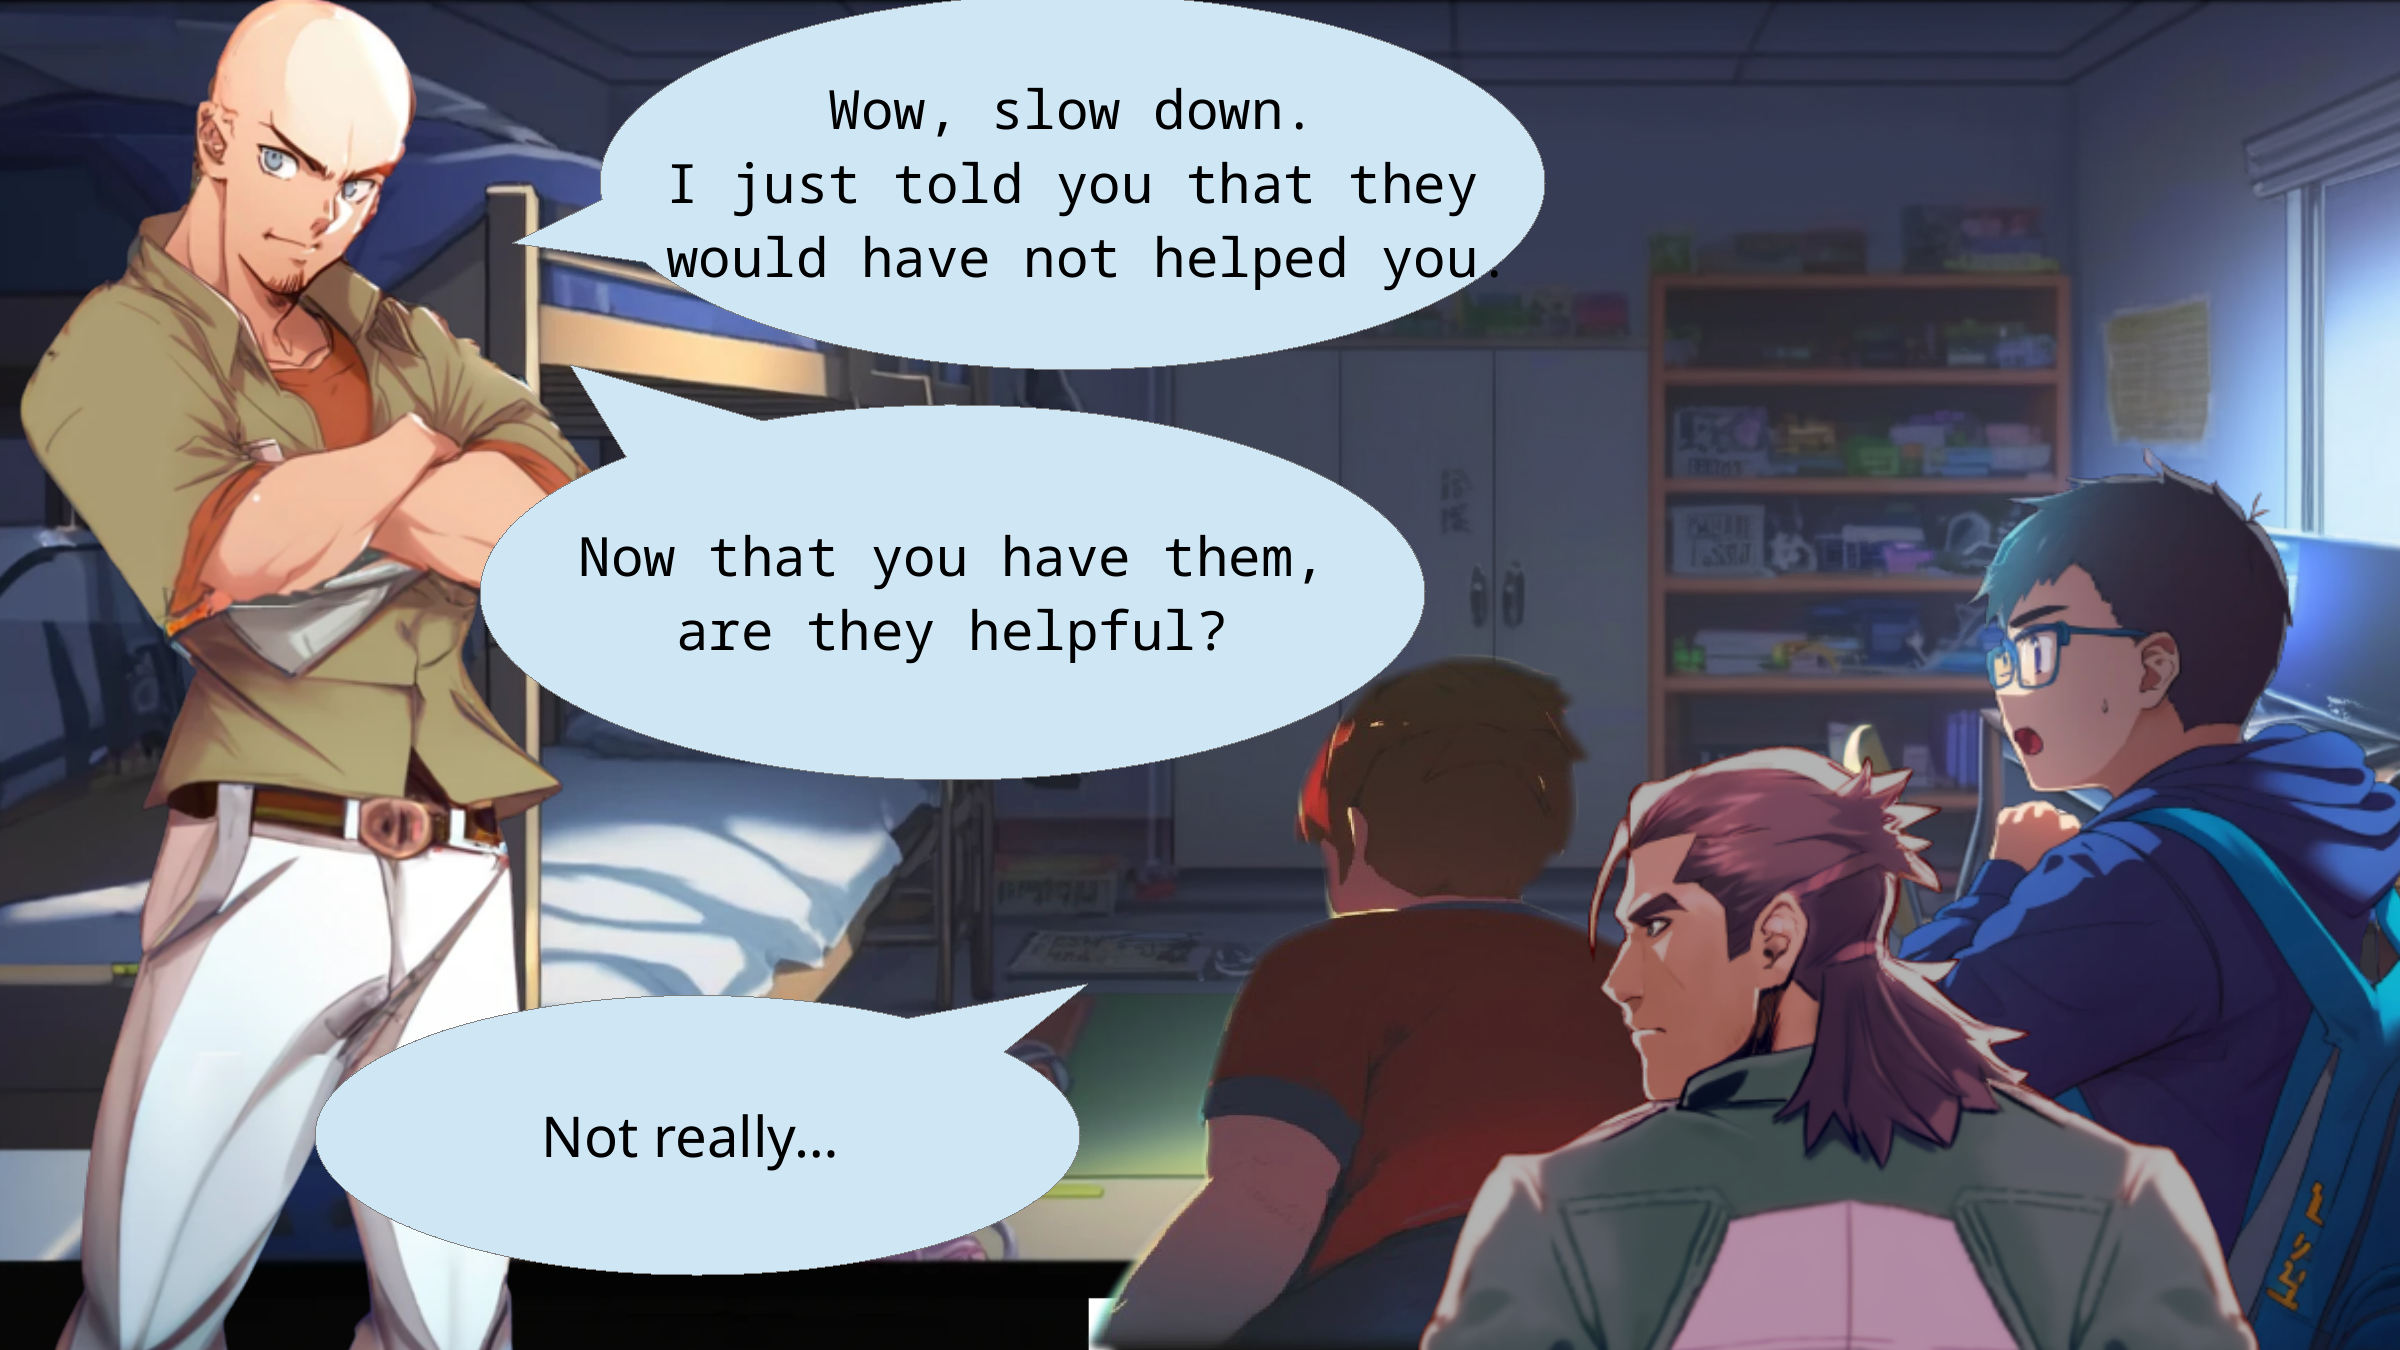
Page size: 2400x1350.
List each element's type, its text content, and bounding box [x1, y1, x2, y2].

text_box Now that you have them, are they helpful? [480, 364, 1426, 780]
text_box Not really… [315, 983, 1088, 1276]
text_box Wow, slow down. I just told you that they would have not helped you. [512, 0, 1546, 370]
picture [0, 0, 2400, 1350]
